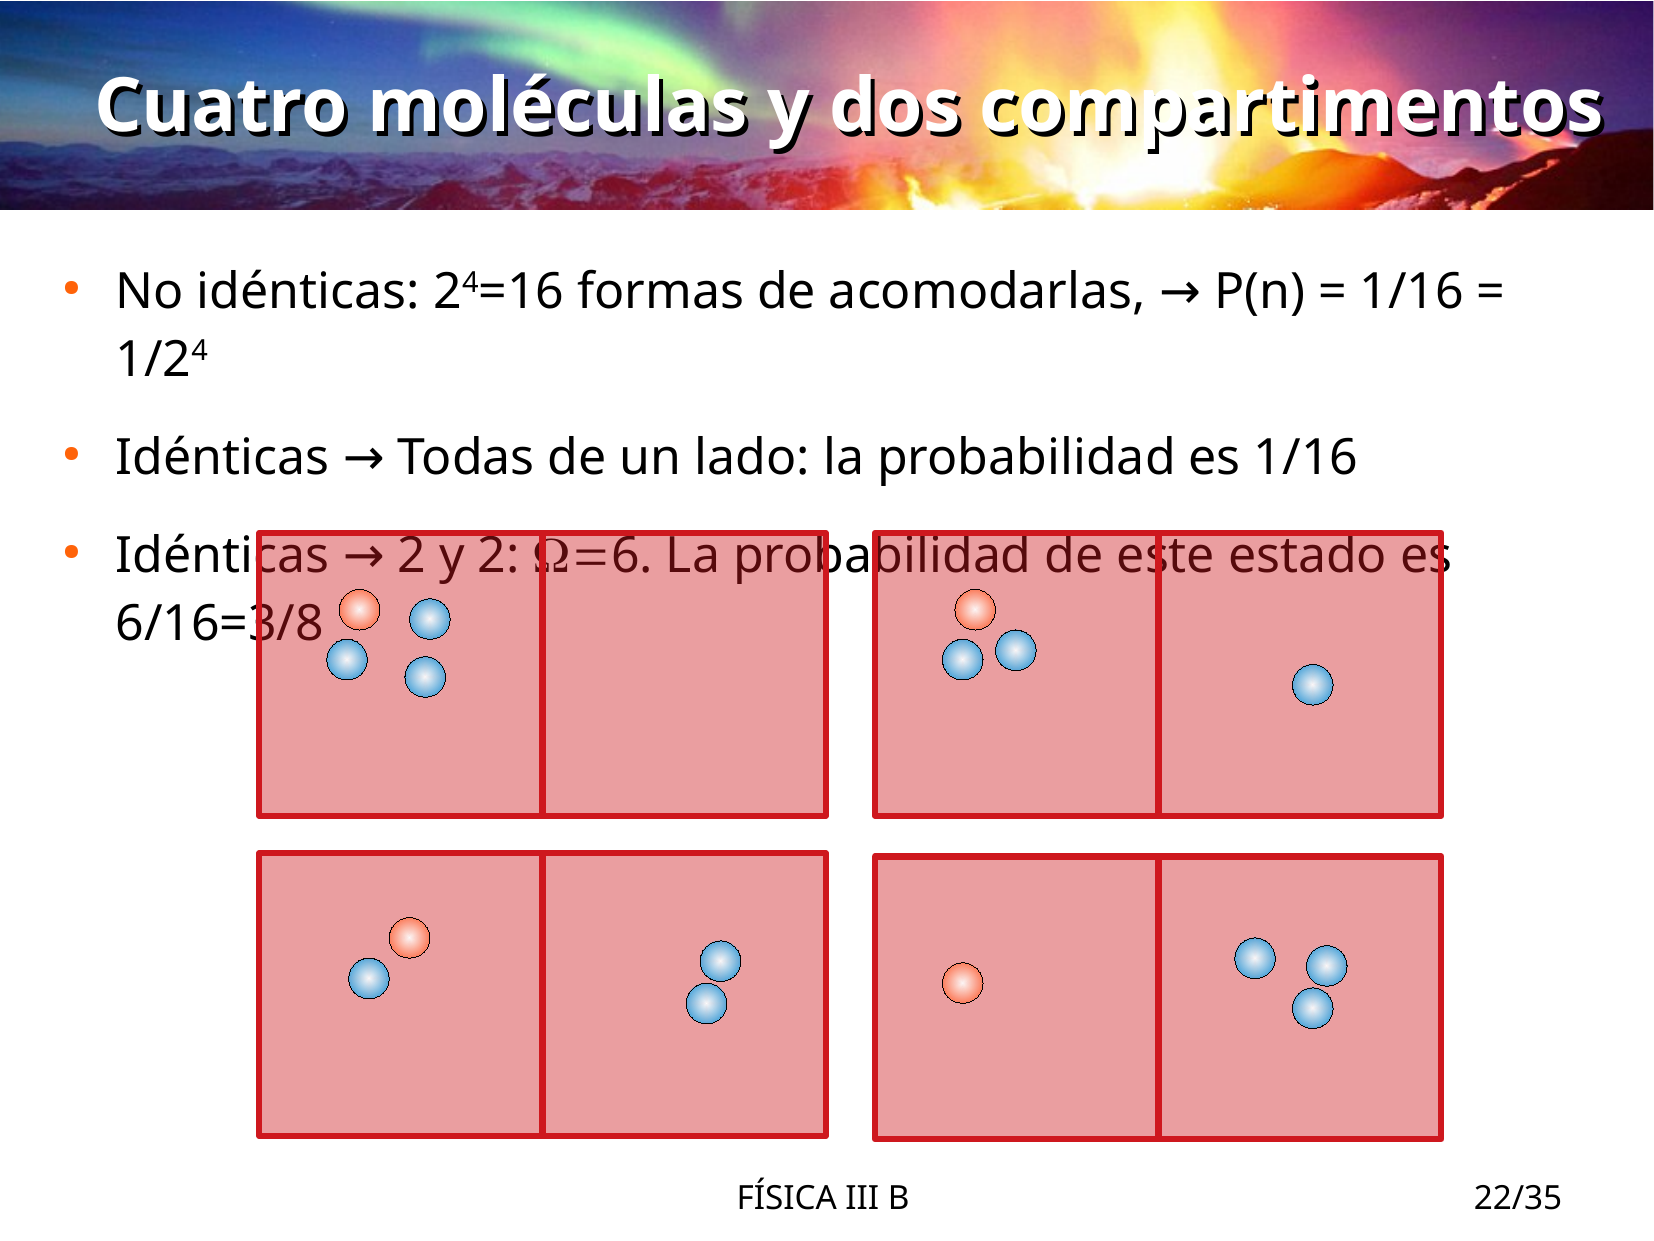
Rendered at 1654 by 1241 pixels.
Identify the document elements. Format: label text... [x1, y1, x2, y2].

text_box [874, 532, 1442, 816]
text_box [874, 856, 1442, 1140]
picture [0, 1, 1654, 210]
list No idénticas: 24=16 formas de acomodarlas, → P(n) = 1/16 = 1/24 Idénticas → Todas de un lado: la probabilidad es 1/16 Idénticas → 2 y 2: W=6. La probabilidad de este estado es 6/16=3/8 [45, 255, 1606, 1156]
text_box [259, 853, 826, 1137]
title Cuatro moléculas y dos compartimentos [45, 15, 1606, 191]
text_box [259, 532, 826, 816]
